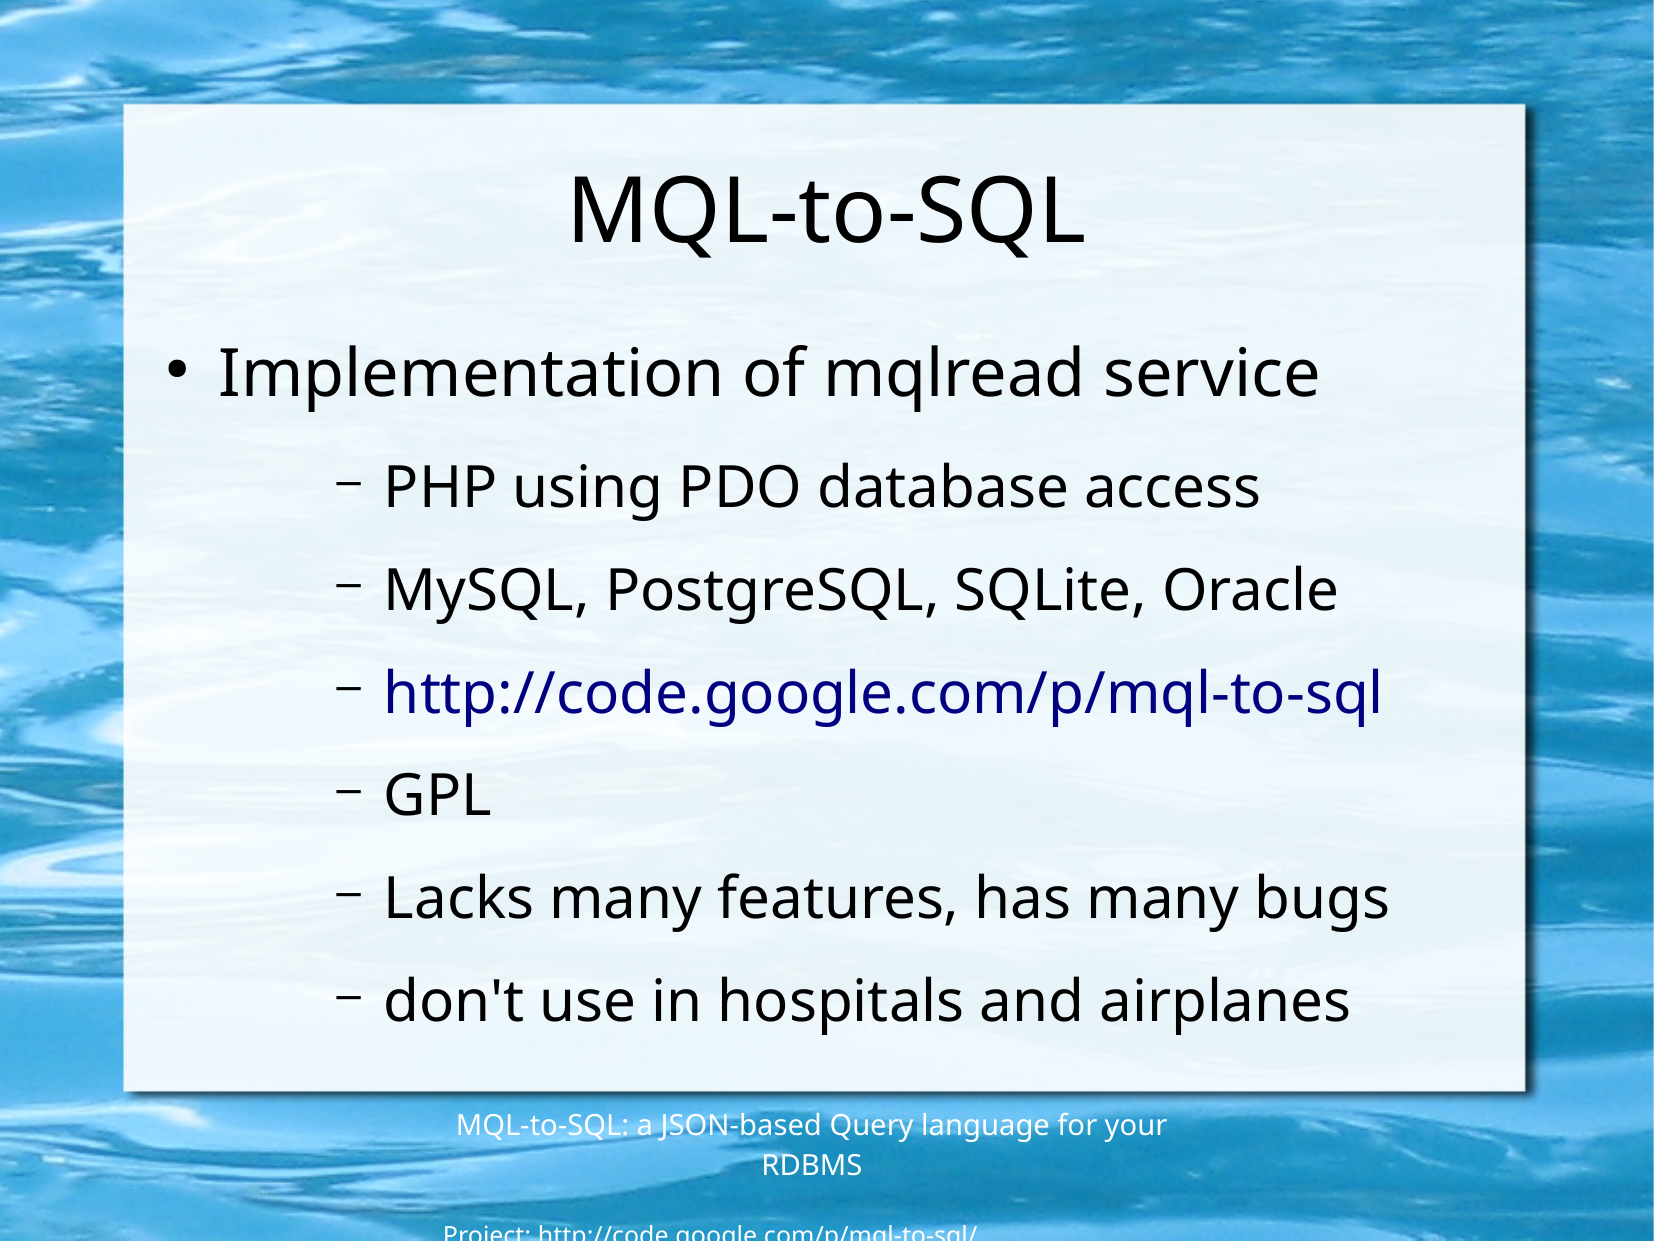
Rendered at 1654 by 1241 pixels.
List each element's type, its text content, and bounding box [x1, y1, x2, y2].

picture [447, 1228, 454, 1235]
picture [780, 1232, 787, 1241]
picture [914, 1232, 921, 1241]
title MQL-to-SQL [147, 118, 1506, 296]
picture [795, 1232, 802, 1241]
picture [643, 1232, 650, 1241]
picture [575, 1232, 583, 1241]
picture [710, 1232, 717, 1241]
picture [725, 1232, 732, 1241]
picture [541, 1232, 548, 1241]
picture [950, 1232, 957, 1241]
picture [628, 1232, 635, 1241]
picture [694, 1232, 701, 1241]
picture [861, 1232, 867, 1241]
list Implementation of mqlread service PHP using PDO database access MySQL, PostgreSQL, SQLite, Oracle http://code.google.com/p/mql-to-sql GPL Lacks many features, has many bugs don't use in hospitals and airplanes [147, 324, 1506, 957]
picture [804, 1232, 810, 1241]
picture [876, 1232, 883, 1241]
picture [0, 0, 1654, 1241]
picture [679, 1232, 686, 1241]
picture [827, 1232, 835, 1241]
picture [852, 1232, 859, 1241]
picture [471, 1232, 478, 1241]
